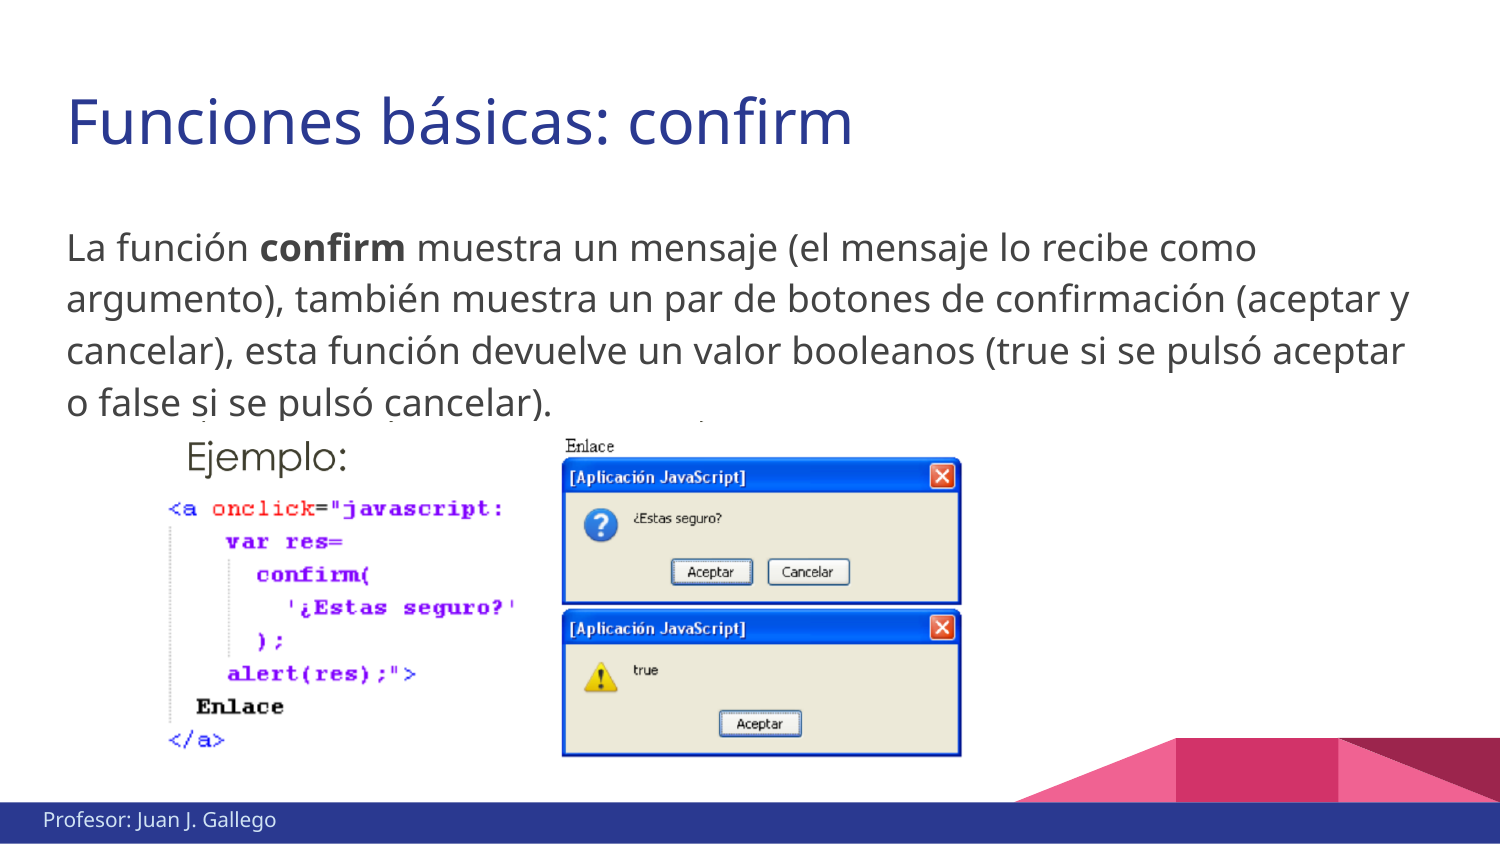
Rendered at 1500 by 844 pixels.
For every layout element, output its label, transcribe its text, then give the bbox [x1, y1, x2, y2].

picture [152, 421, 976, 770]
list La función confirm muestra un mensaje (el mensaje lo recibe como argumento), también muestra un par de botones de confirmación (aceptar y cancelar), esta función devuelve un valor booleanos (true si se pulsó aceptar o false si se pulsó cancelar). [51, 201, 1449, 750]
title Funciones básicas: confirm [51, 67, 1449, 167]
